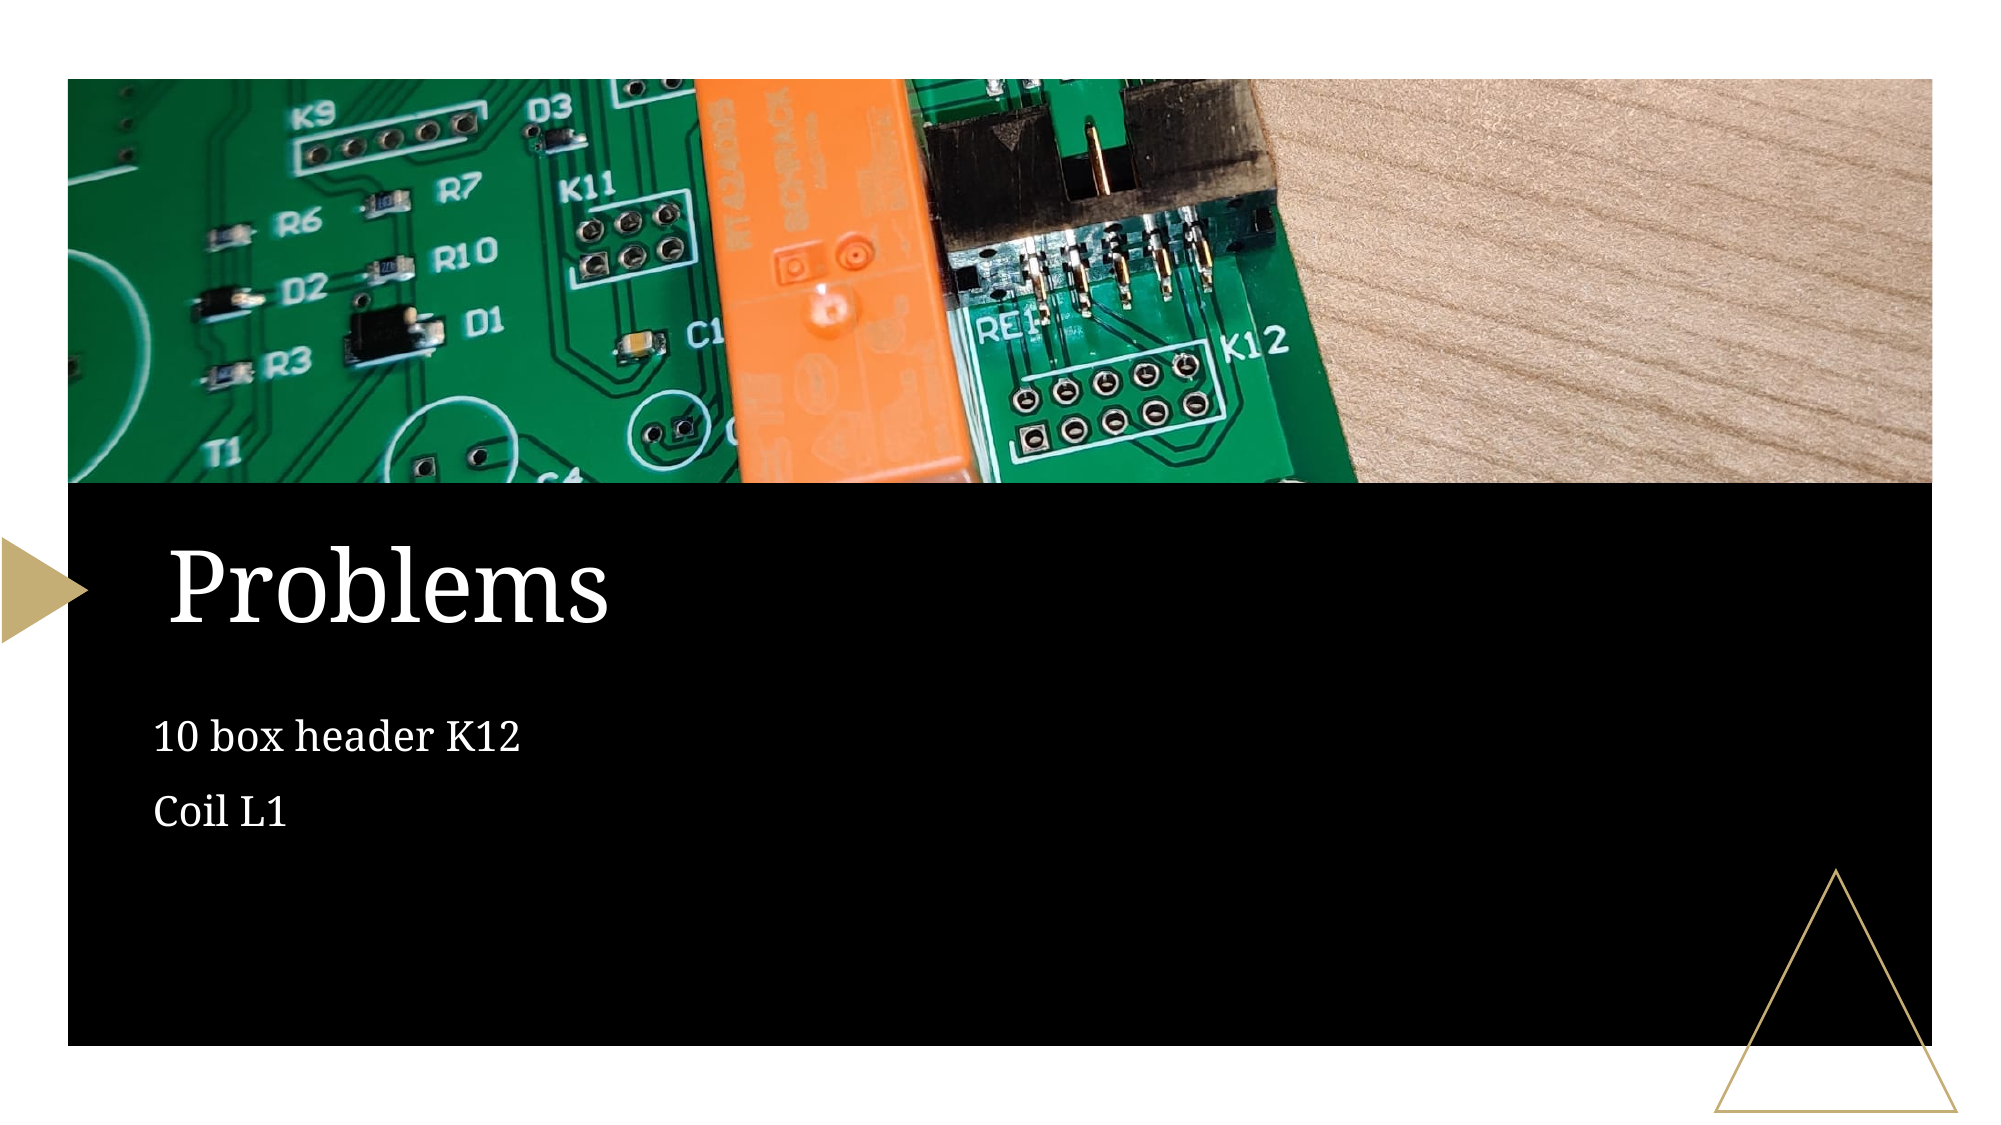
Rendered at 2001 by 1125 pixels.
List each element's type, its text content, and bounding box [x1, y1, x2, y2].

picture [67, 79, 1933, 483]
title Problems [152, 515, 1868, 665]
list 10 box header K12 Coil L1 [152, 702, 1868, 996]
